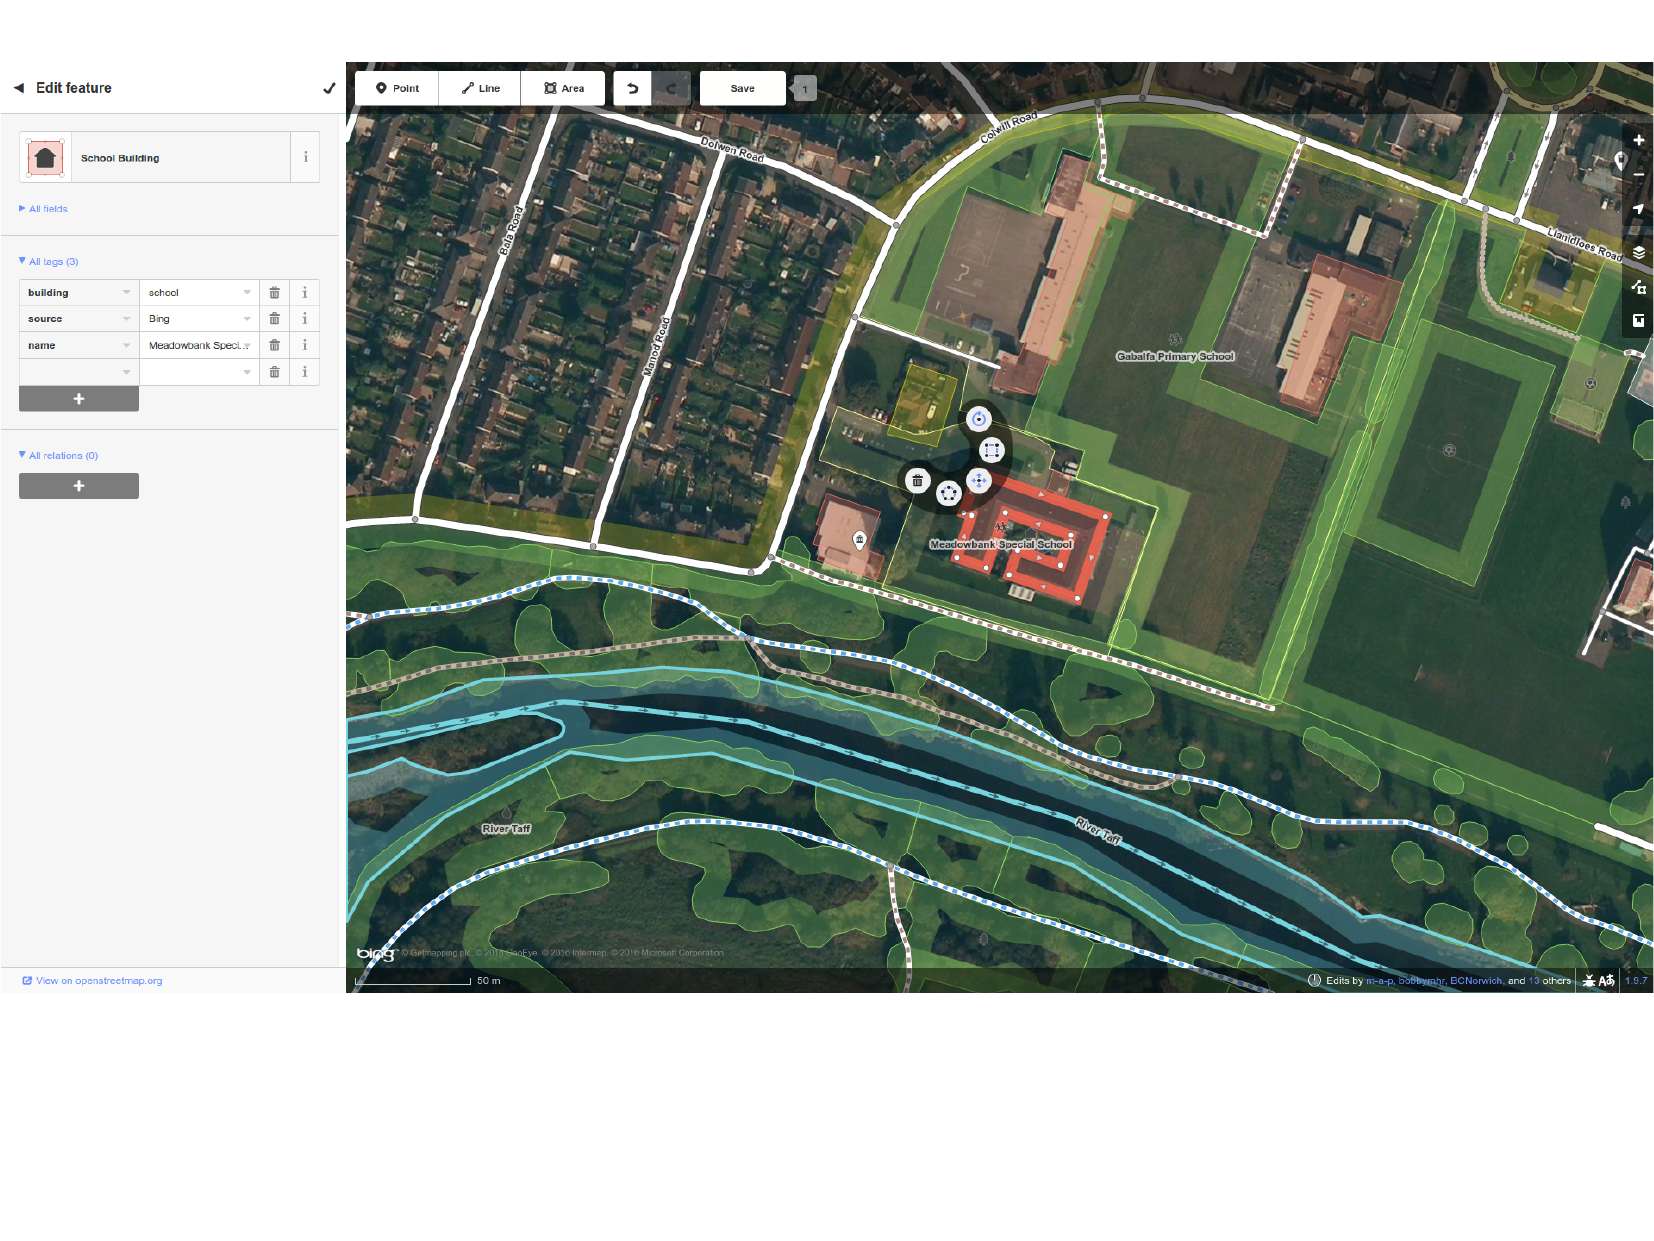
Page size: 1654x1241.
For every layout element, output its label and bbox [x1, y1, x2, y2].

picture [1, 62, 1654, 993]
